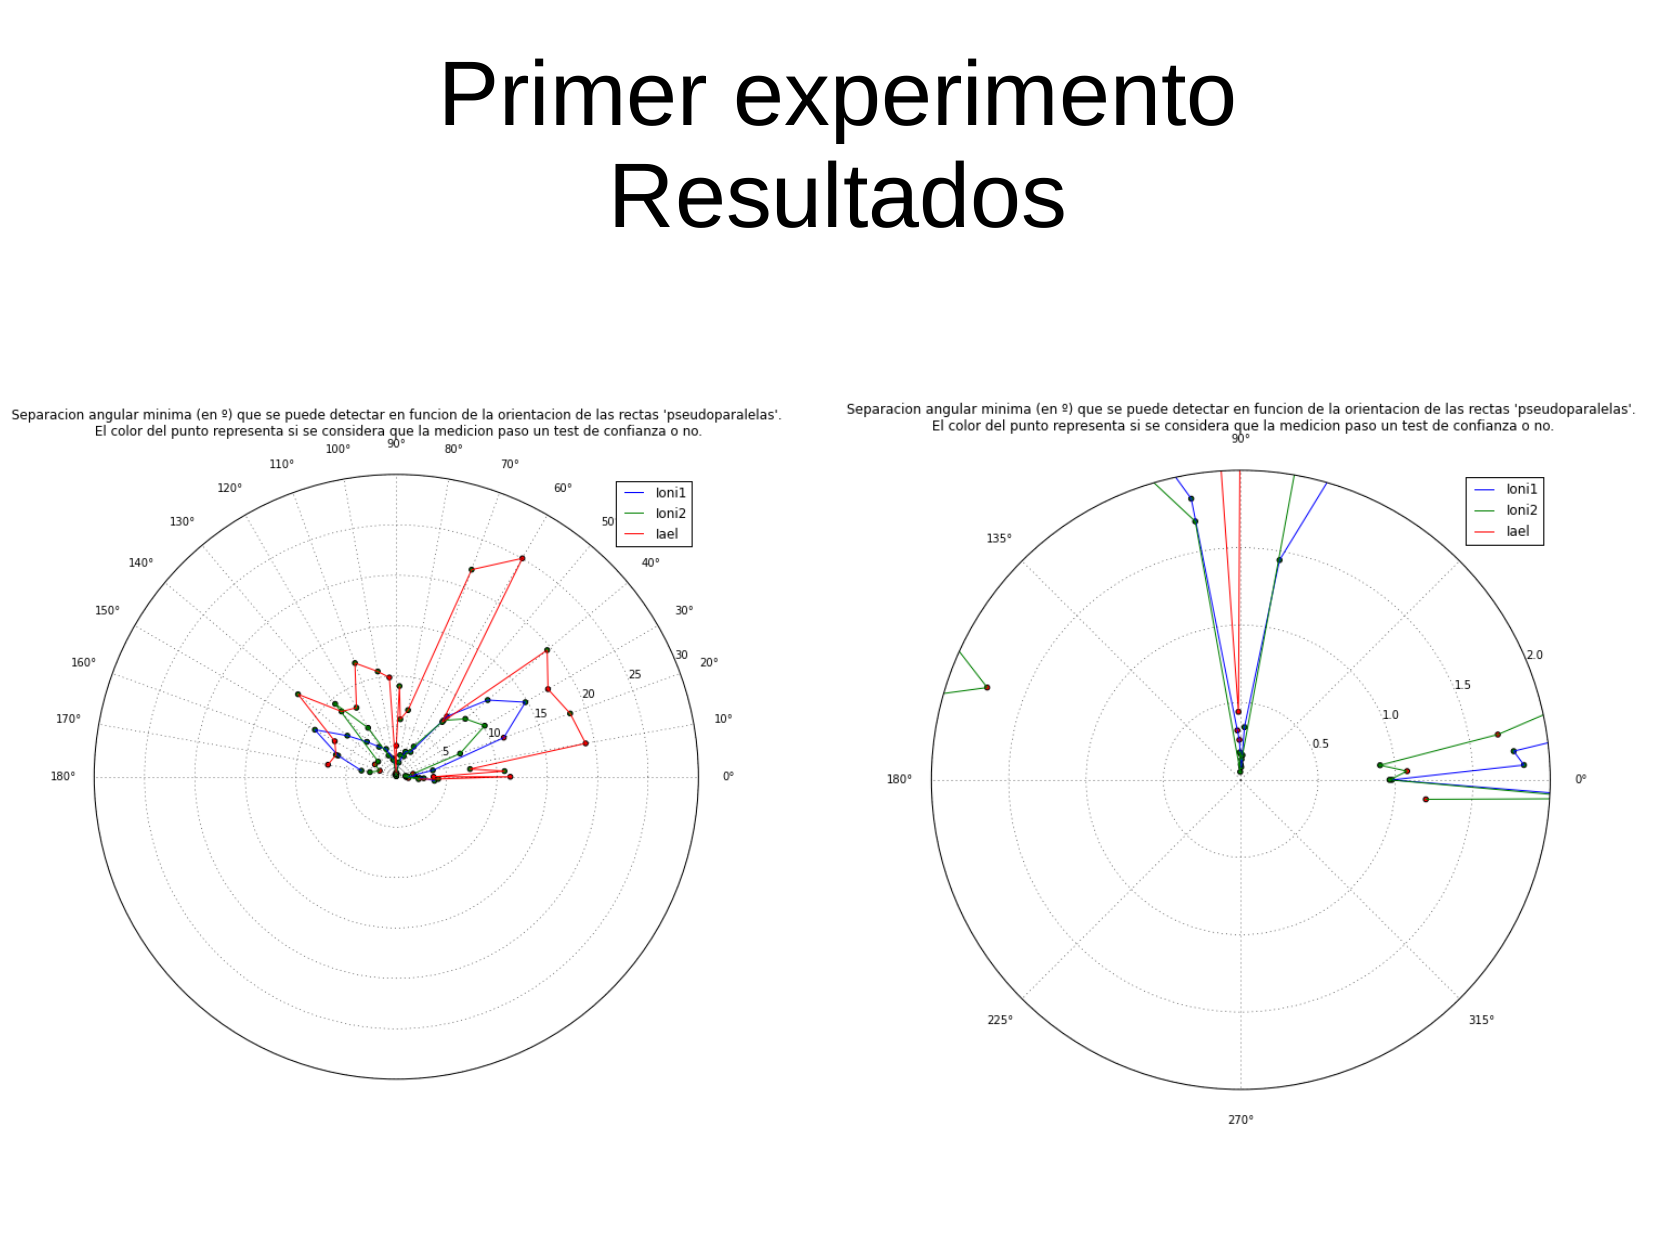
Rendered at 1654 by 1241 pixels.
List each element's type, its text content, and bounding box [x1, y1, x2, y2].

picture [839, 395, 1642, 1134]
title Primer experimento Resultados [94, 40, 1583, 249]
picture [4, 401, 788, 1087]
